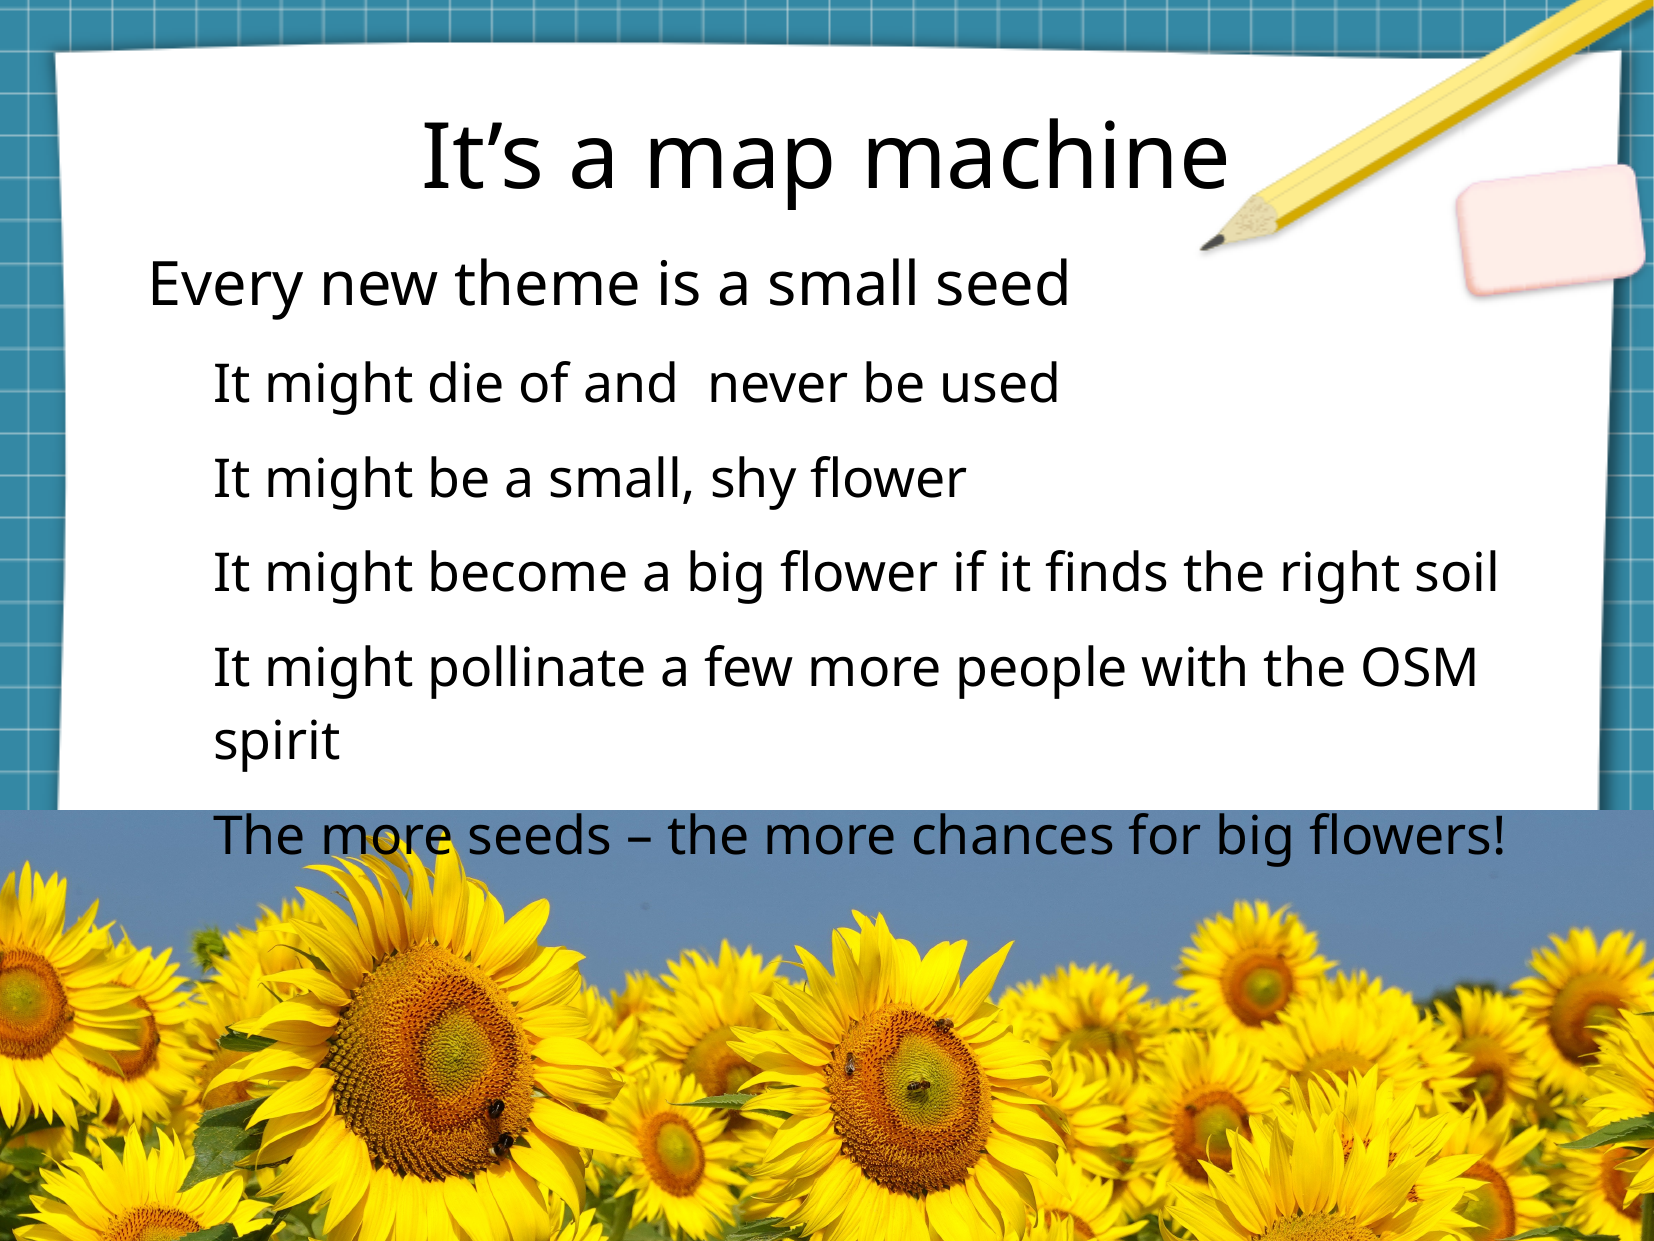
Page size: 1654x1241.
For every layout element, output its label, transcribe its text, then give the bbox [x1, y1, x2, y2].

list Every new theme is a small seed It might die of and never be used It might be a small, shy flower It might become a big flower if it finds the right soil It might pollinate a few more people with the OSM spirit The more seeds – the more chances for big flowers! [82, 257, 1571, 960]
title It’s a map machine [82, 49, 1571, 257]
picture [0, 0, 1654, 1241]
